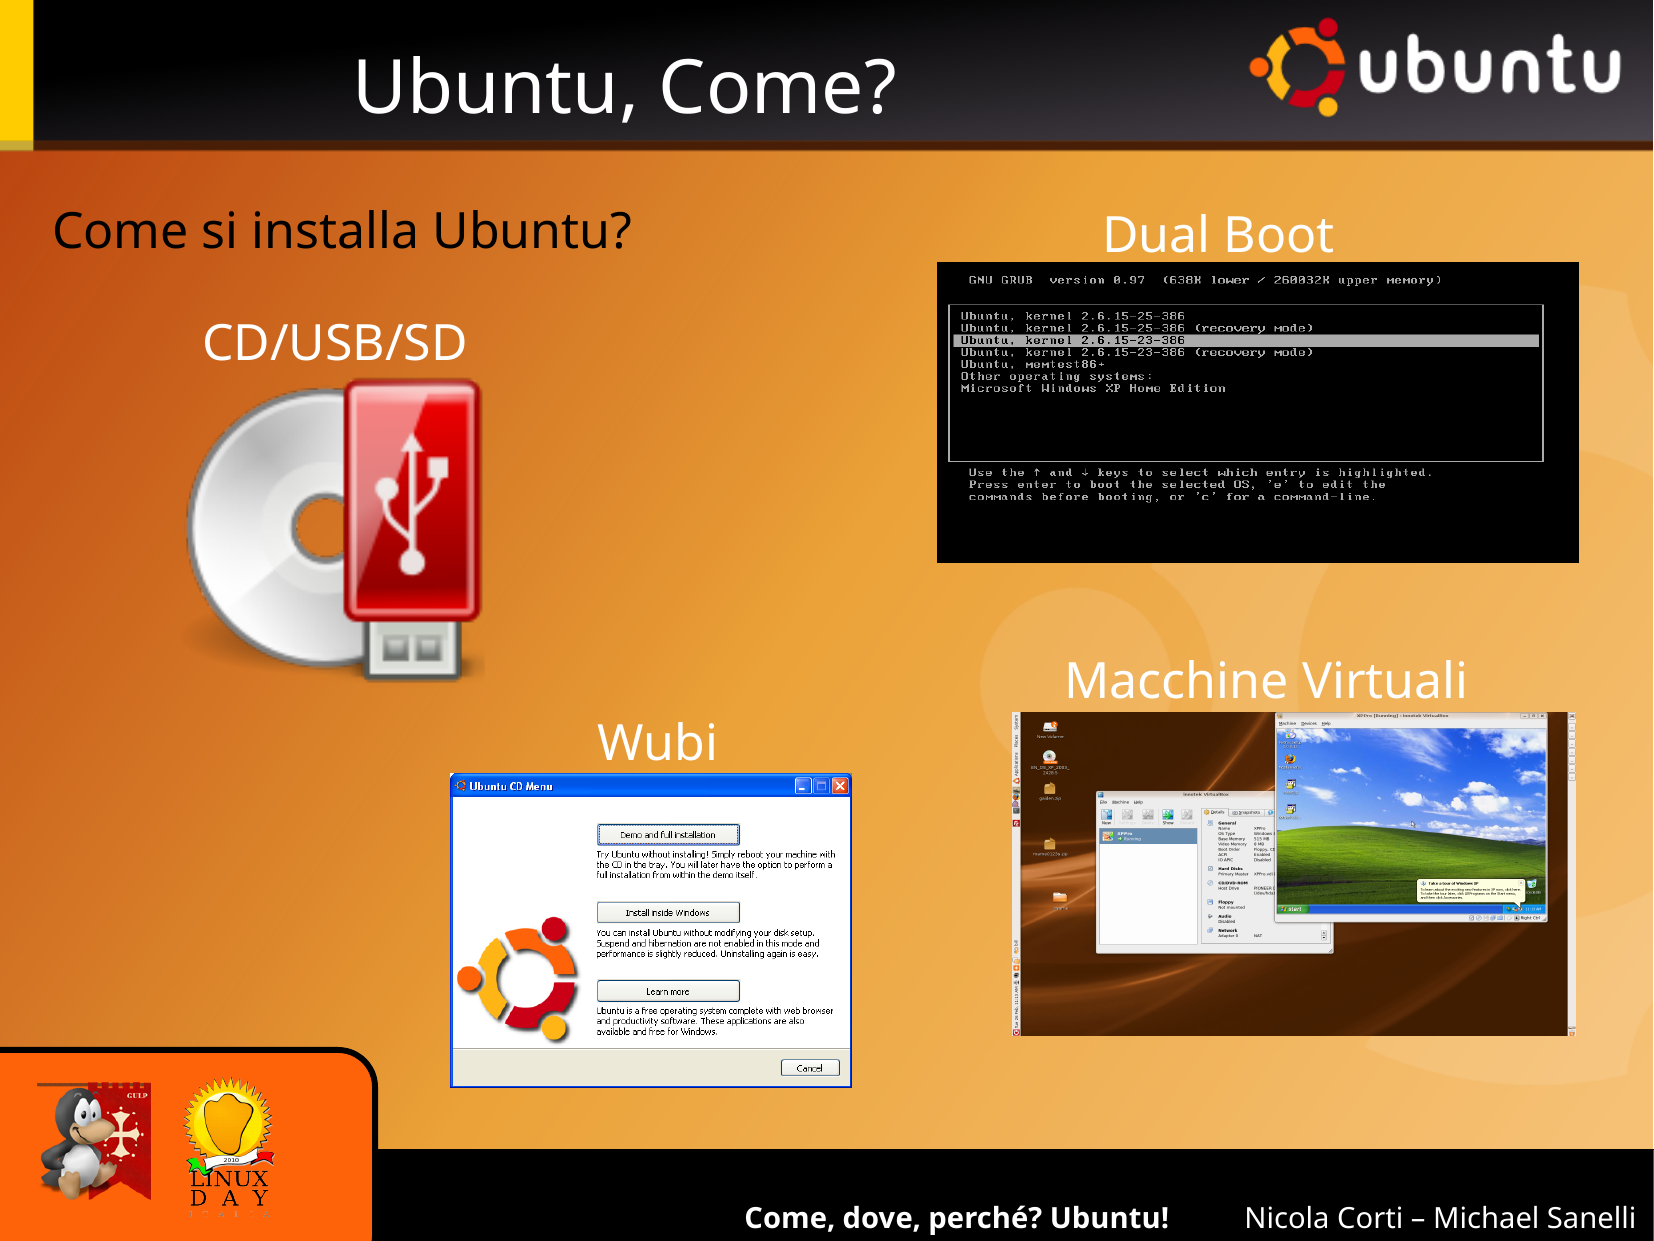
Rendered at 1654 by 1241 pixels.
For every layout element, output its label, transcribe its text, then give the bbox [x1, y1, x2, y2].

title Ubuntu, Come? [49, 25, 1201, 143]
text_box Dual Boot [1087, 191, 1426, 262]
text_box Macchine Virtuali [1050, 637, 1501, 712]
text_box Come si installa Ubuntu? [37, 187, 1613, 259]
picture [37, 1082, 151, 1200]
picture [0, 0, 1653, 1149]
text_box Wubi [582, 699, 921, 771]
text_box CD/USB/SD [187, 300, 526, 371]
picture [183, 1076, 275, 1217]
